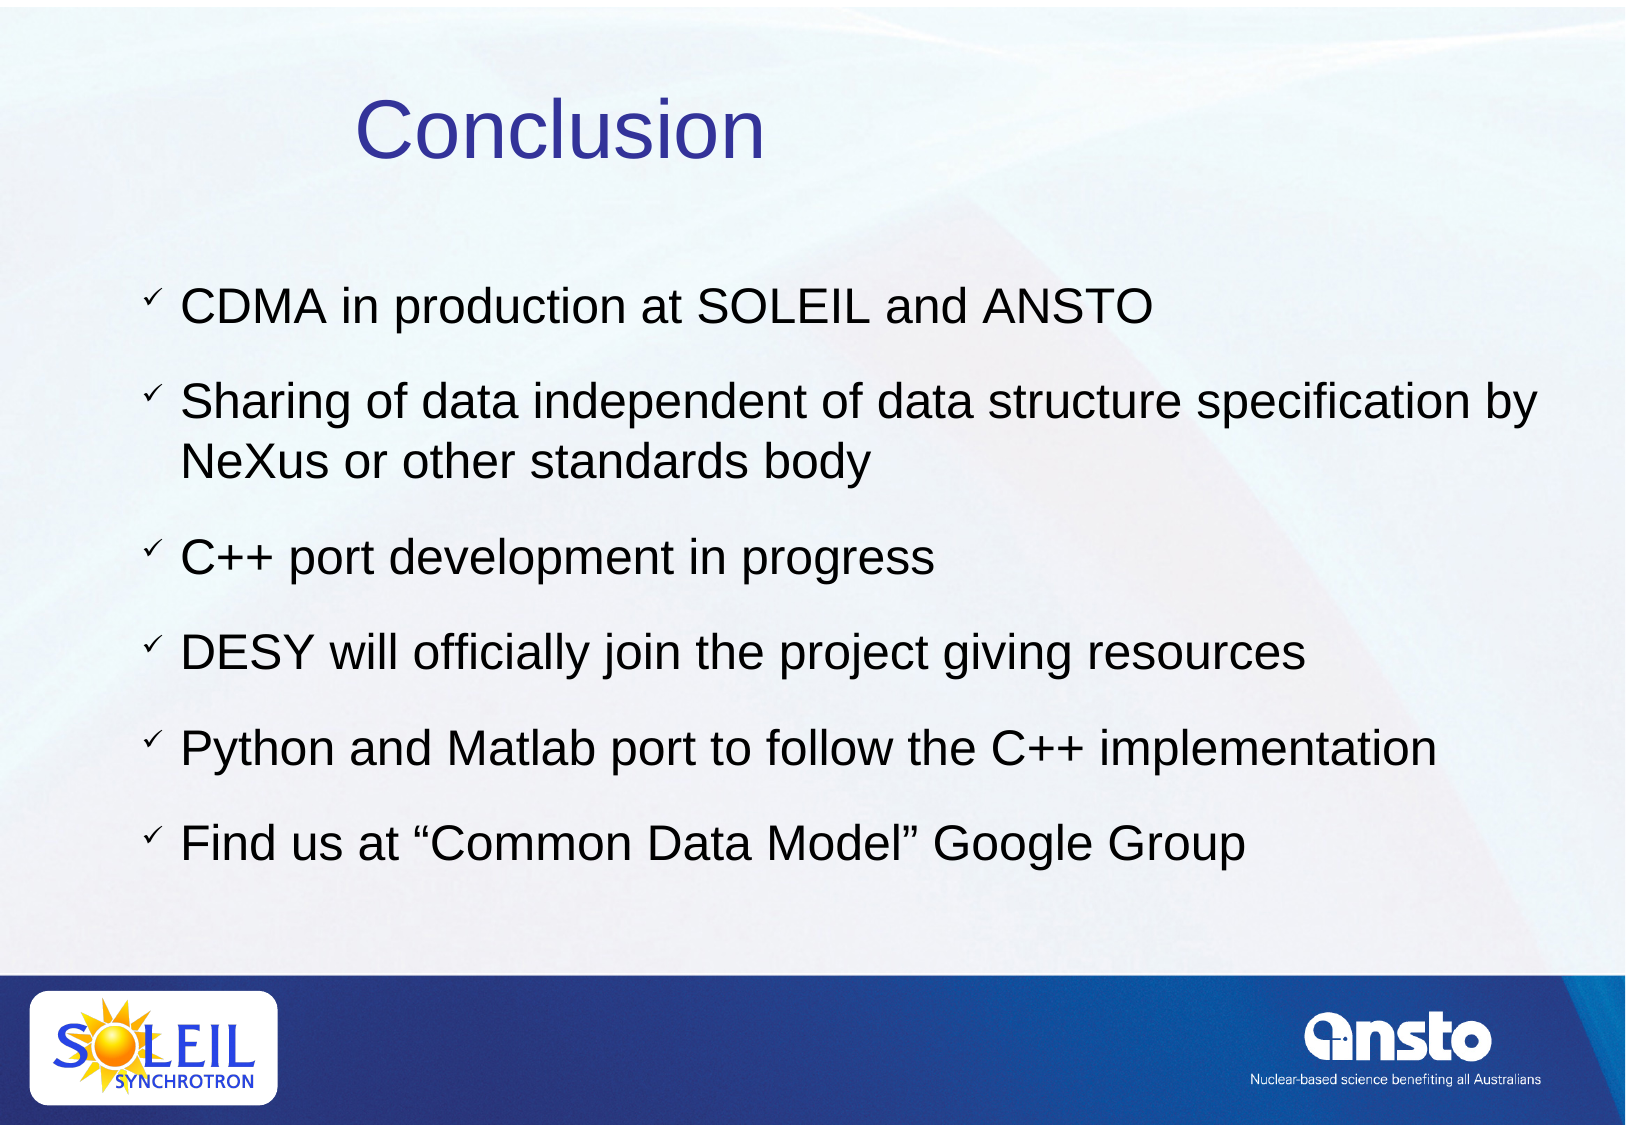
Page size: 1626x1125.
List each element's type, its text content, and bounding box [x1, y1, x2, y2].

title Conclusion [340, 30, 1549, 219]
picture [0, 7, 1626, 1125]
text_box CDMA in production at SOLEIL and ANSTO Sharing of data independent of data structure specification by NeXus or other standards body C++ port development in progress DESY will officially join the project giving resources Python and Matlab port to follow the C++ implementation Find us at “Common Data Model” Google Group [88, 265, 1558, 894]
